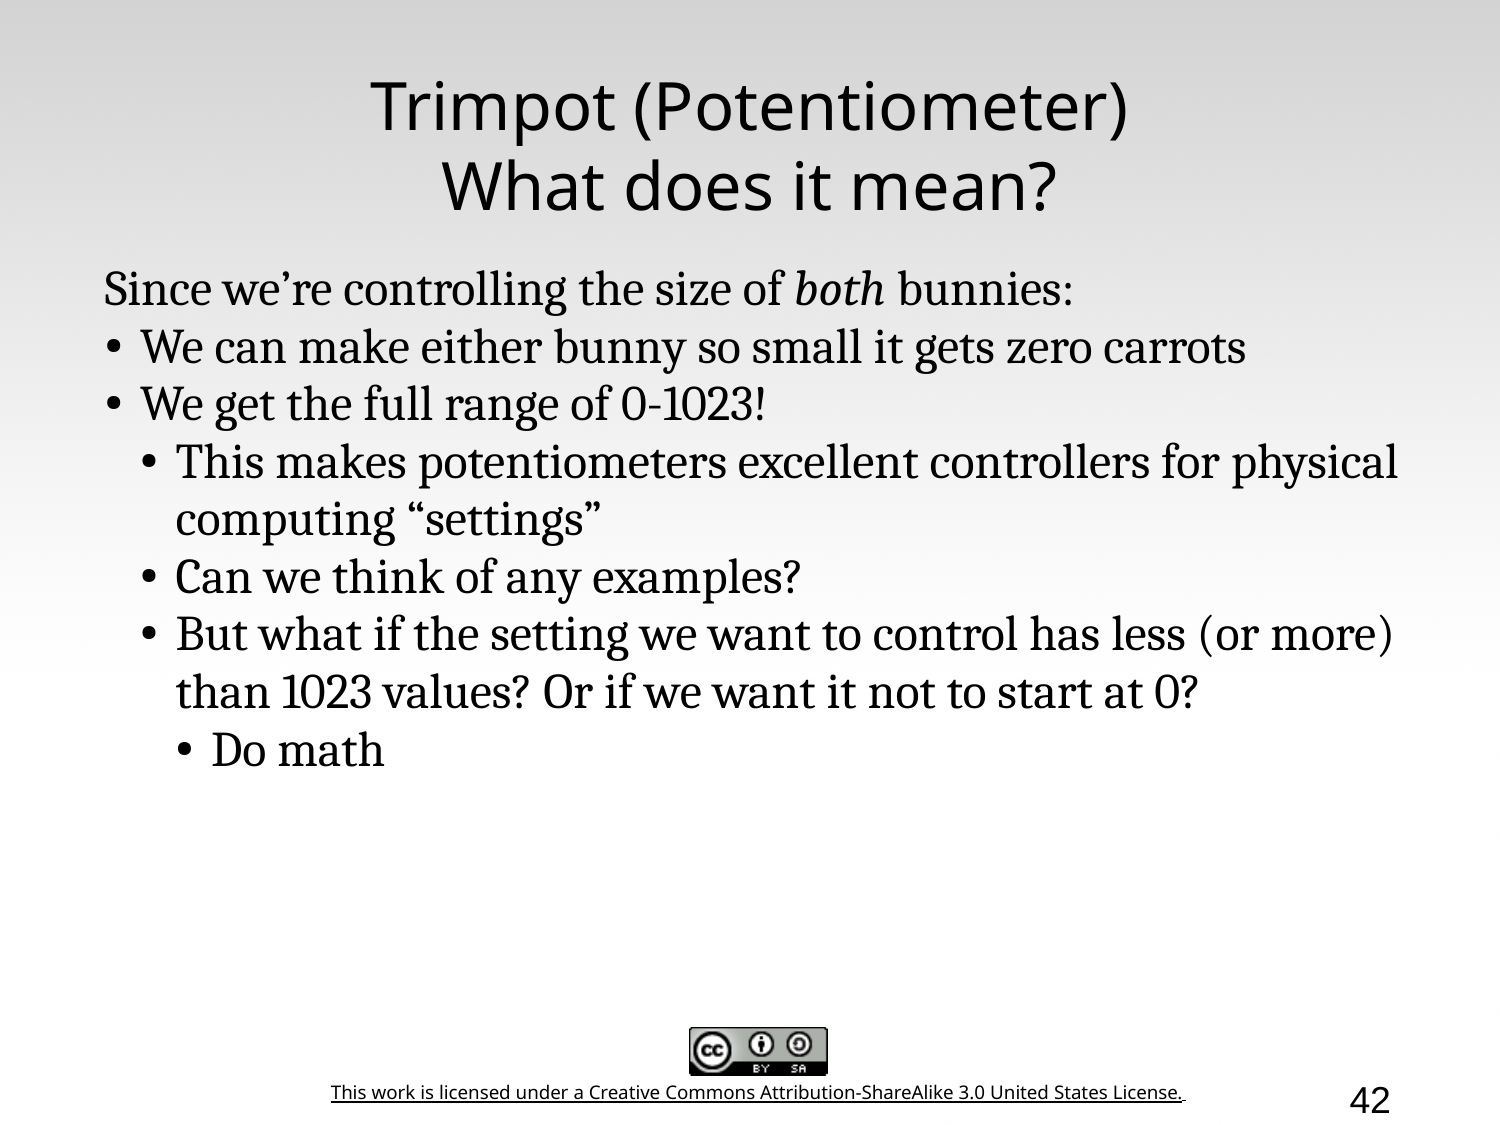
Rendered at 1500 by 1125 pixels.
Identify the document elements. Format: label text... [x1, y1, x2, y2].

title Trimpot (Potentiometer) What does it mean? [112, 49, 1388, 238]
text_box Since we’re controlling the size of both bunnies: We can make either bunny so small it gets zero carrots We get the full range of 0-1023! This makes potentiometers excellent controllers for physical computing “settings” Can we think of any examples? But what if the setting we want to control has less (or more) than 1023 values? Or if we want it not to start at 0? Do math [90, 253, 1426, 964]
picture [0, 0, 1500, 1125]
